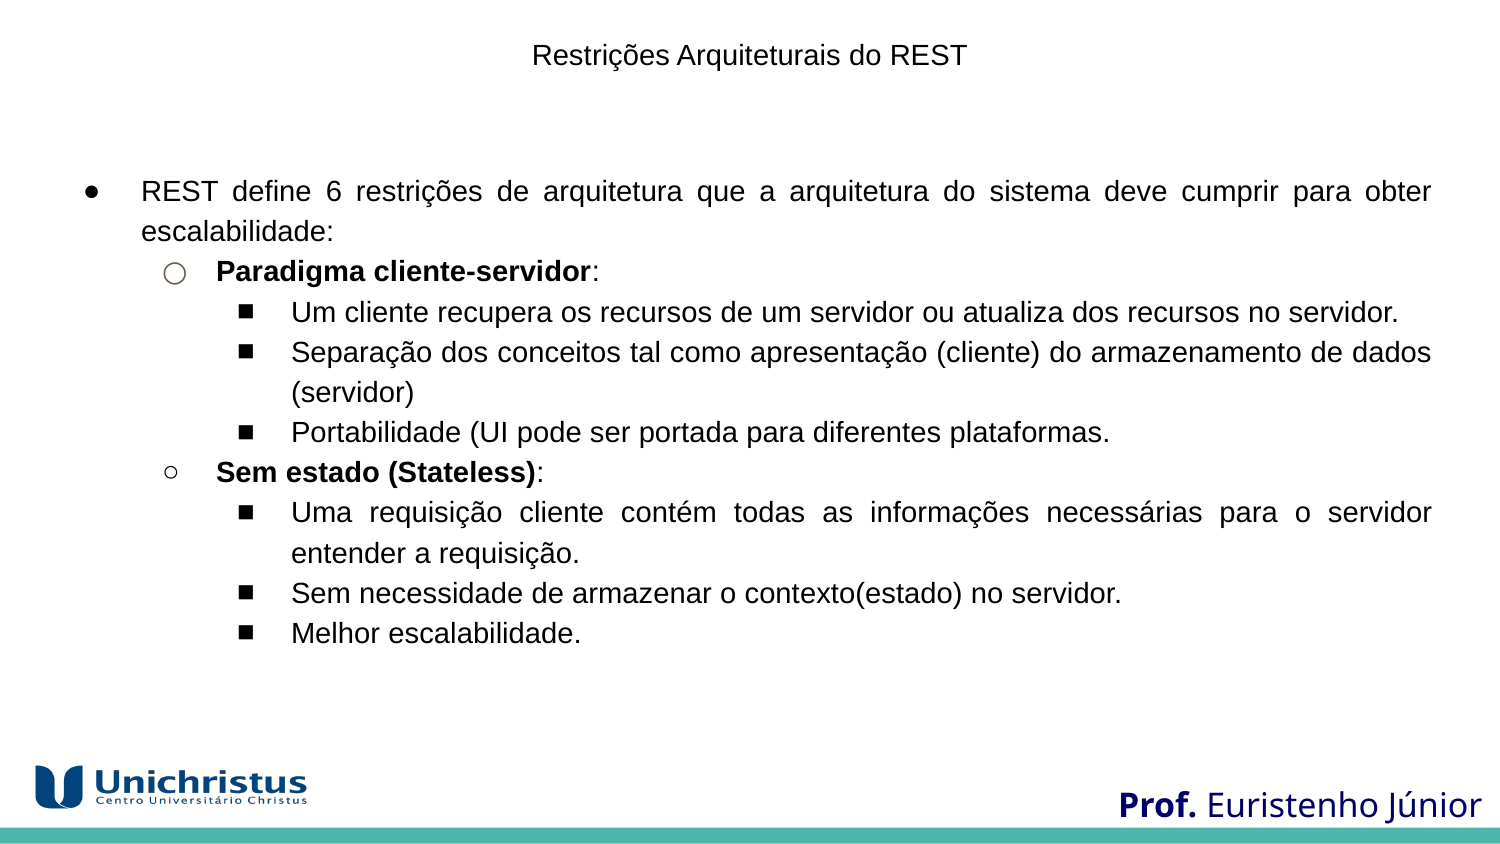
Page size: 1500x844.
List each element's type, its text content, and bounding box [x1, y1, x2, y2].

picture [31, 763, 311, 810]
list REST define 6 restrições de arquitetura que a arquitetura do sistema deve cumprir para obter escalabilidade: Paradigma cliente-servidor: Um cliente recupera os recursos de um servidor ou atualiza dos recursos no servidor. Separação dos conceitos tal como apresentação (cliente) do armazenamento de dados (servidor) Portabilidade (UI pode ser portada para diferentes plataformas. Sem estado (Stateless): Uma requisição cliente contém todas as informações necessárias para o servidor entender a requisição. Sem necessidade de armazenar o contexto(estado) no servidor. Melhor escalabilidade. [51, 152, 1449, 750]
text_box Prof. Euristenho Júnior [1103, 773, 1500, 829]
title Restrições Arquiteturais do REST [51, 20, 1449, 137]
